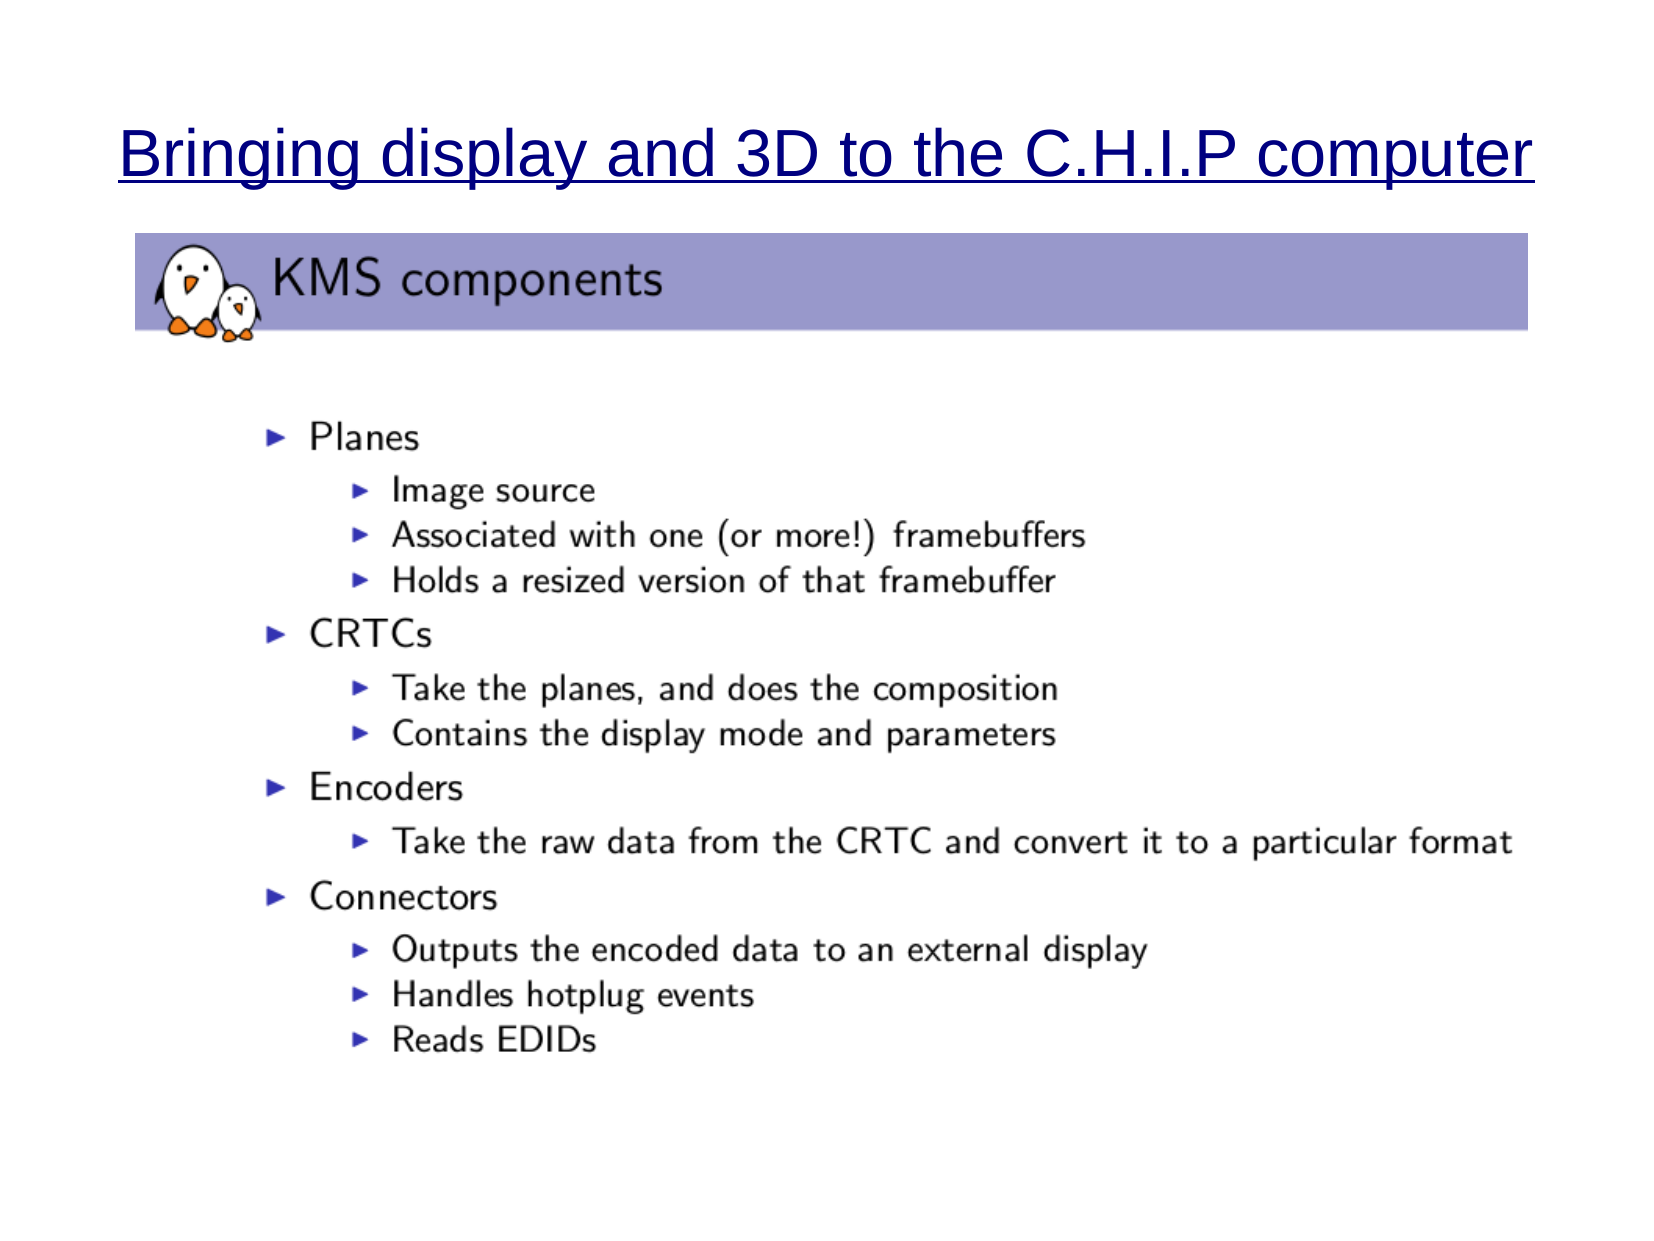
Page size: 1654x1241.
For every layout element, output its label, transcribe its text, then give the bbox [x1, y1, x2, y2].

picture [135, 233, 1528, 1081]
title Bringing display and 3D to the C.H.I.P computer [82, 49, 1571, 257]
